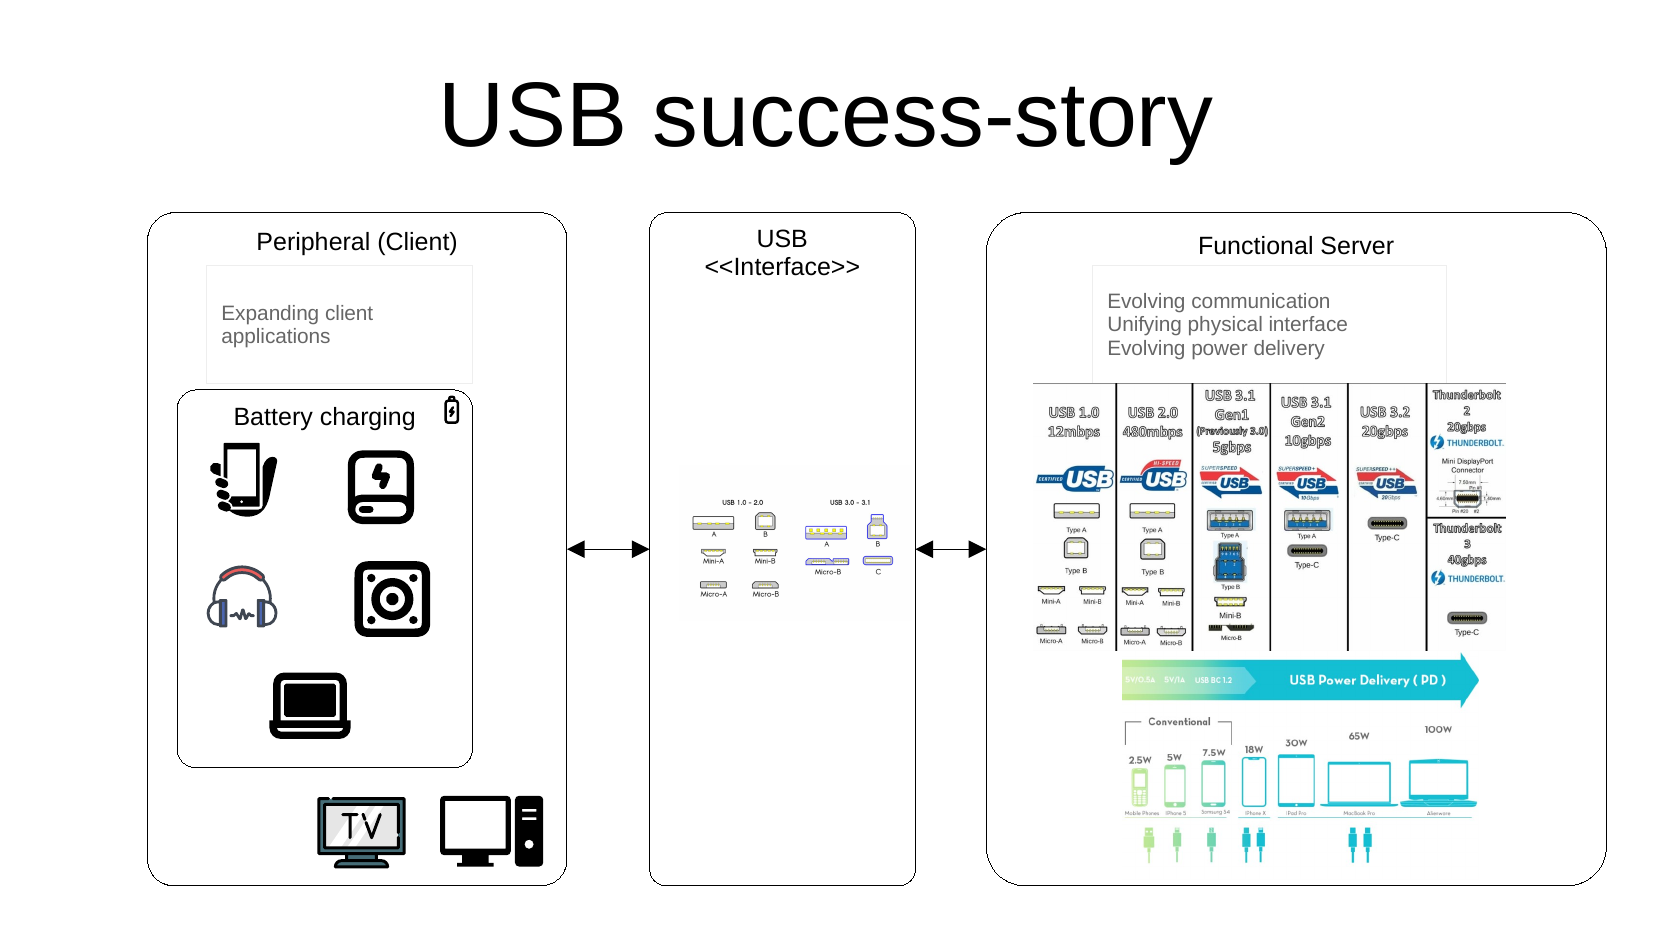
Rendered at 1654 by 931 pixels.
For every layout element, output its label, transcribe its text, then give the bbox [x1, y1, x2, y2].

picture [1033, 383, 1506, 651]
picture [310, 779, 414, 883]
picture [440, 779, 544, 883]
text_box USB <<Interface>> [649, 212, 916, 886]
picture [341, 548, 443, 650]
picture [265, 661, 355, 751]
text_box Expanding client applications [206, 265, 473, 384]
picture [679, 465, 912, 621]
text_box Battery charging [177, 389, 473, 768]
picture [206, 561, 278, 632]
title USB success-story [82, 37, 1571, 193]
picture [336, 442, 426, 532]
picture [206, 442, 281, 517]
text_box Evolving communication Unifying physical interface Evolving power delivery [1092, 265, 1447, 383]
picture [437, 395, 467, 426]
text_box Functional Server [986, 212, 1607, 886]
text_box Peripheral (Client) [147, 212, 567, 886]
